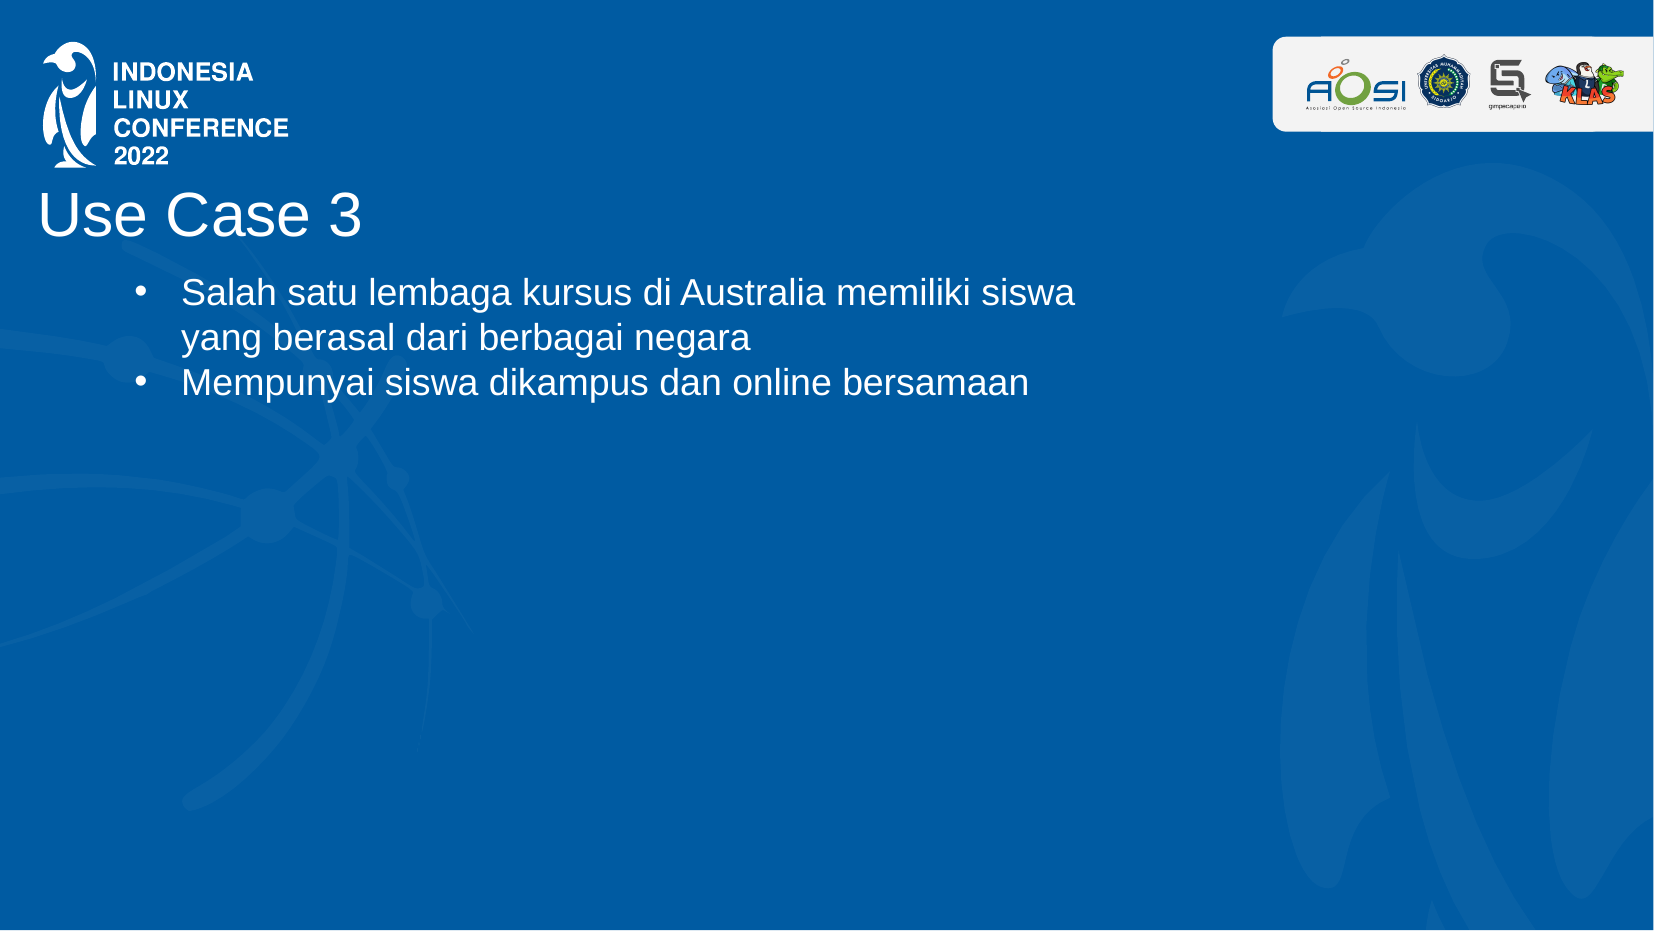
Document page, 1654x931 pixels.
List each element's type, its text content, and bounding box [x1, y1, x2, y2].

picture [1545, 62, 1624, 105]
text_box Salah satu lembaga kursus di Australia memiliki siswa yang berasal dari berbagai negara Mempunyai siswa dikampus dan online bersamaan [119, 260, 1177, 411]
picture [1417, 54, 1471, 108]
text_box Use Case 3 [37, 174, 1613, 293]
